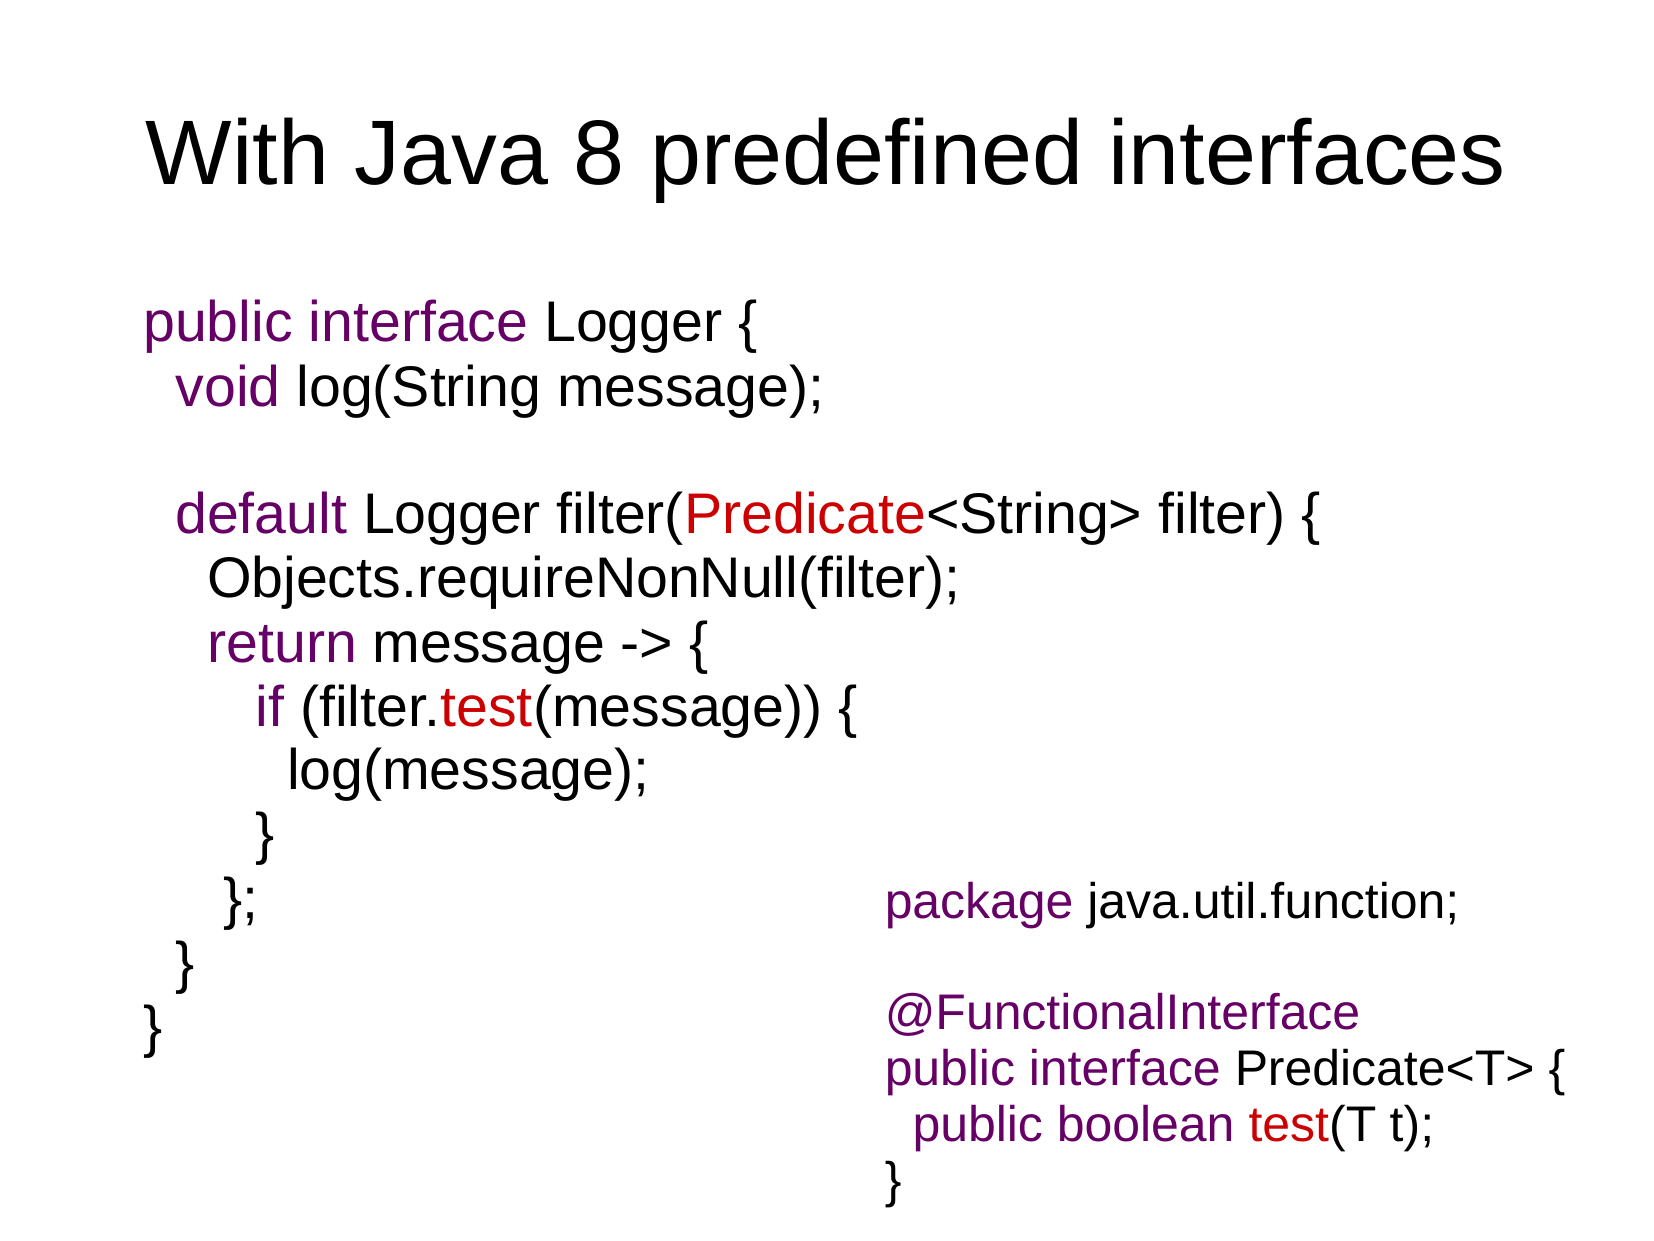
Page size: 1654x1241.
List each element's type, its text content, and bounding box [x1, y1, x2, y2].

text_box package java.util.function; @FunctionalInterface public interface Predicate<T> { public boolean test(T t); } [870, 865, 1581, 1216]
title With Java 8 predefined interfaces [82, 49, 1571, 257]
list public interface Logger { void log(String message); default Logger filter(Predicate<String> filter) { Objects.requireNonNull(filter); return message -> { if (filter.test(message)) { log(message); } }; } } [82, 290, 1571, 1066]
